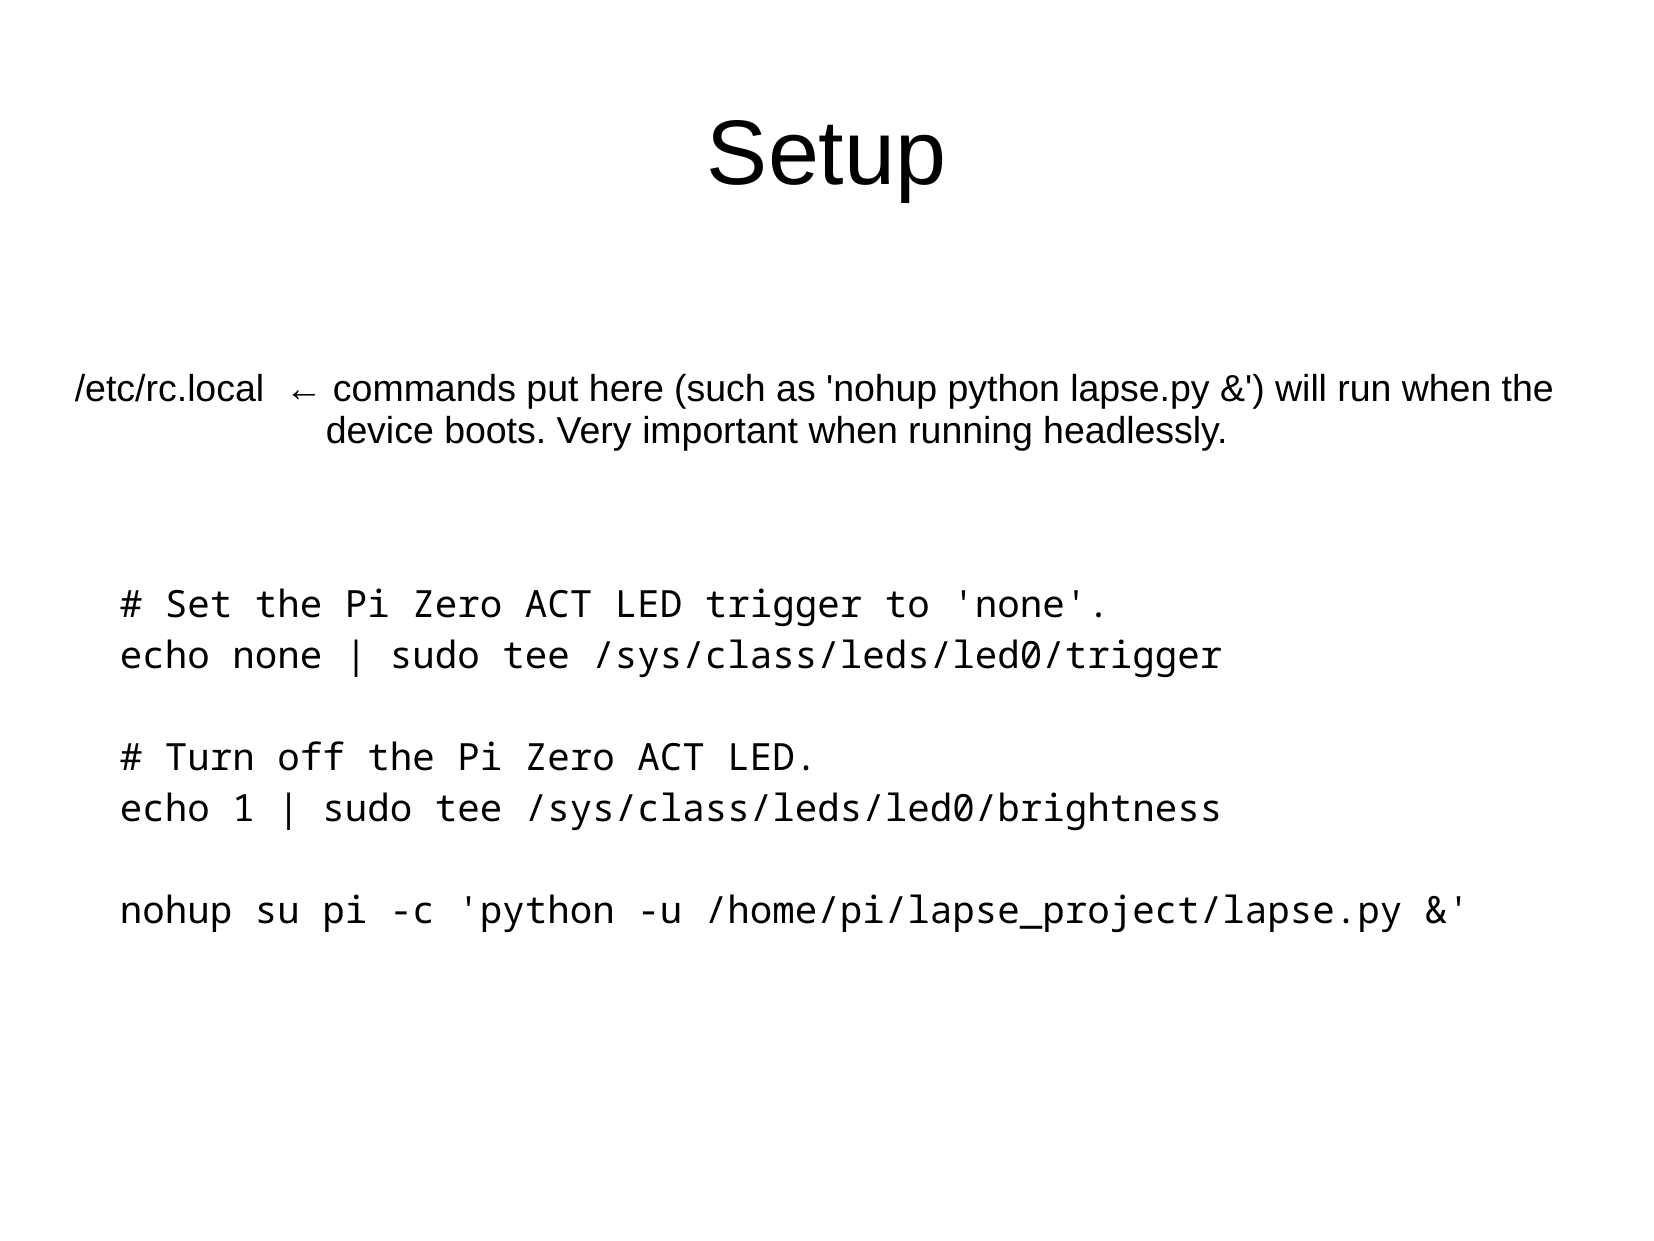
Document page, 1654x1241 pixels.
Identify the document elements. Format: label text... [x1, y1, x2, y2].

title Setup [82, 49, 1571, 257]
text_box # Set the Pi Zero ACT LED trigger to 'none'. echo none | sudo tee /sys/class/leds/led0/trigger # Turn off the Pi Zero ACT LED. echo 1 | sudo tee /sys/class/leds/led0/brightness nohup su pi -c 'python -u /home/pi/lapse_project/lapse.py &' [105, 570, 1501, 890]
text_box /etc/rc.local ← commands put here (such as 'nohup python lapse.py &') will run when the device boots. Very important when running headlessly. [60, 360, 1591, 501]
